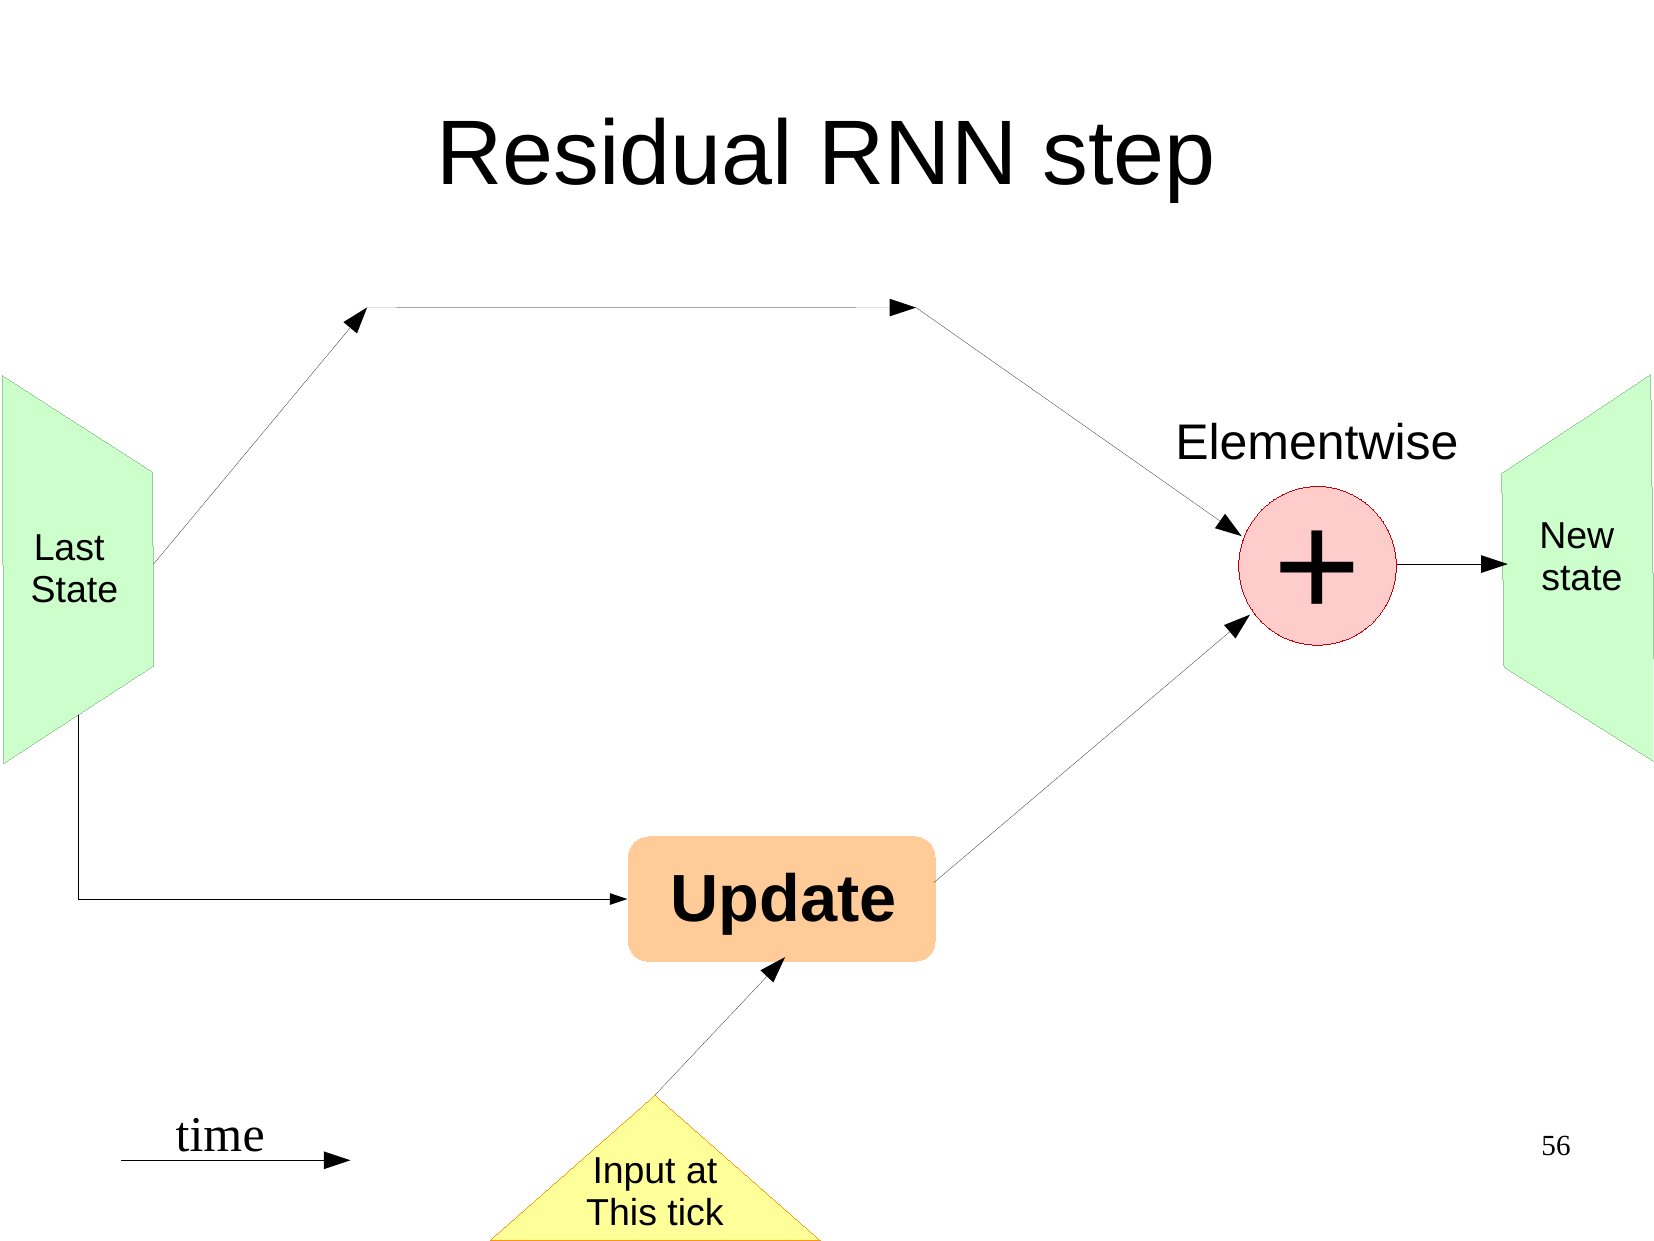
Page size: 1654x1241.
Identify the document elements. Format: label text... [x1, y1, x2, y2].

text_box New state [1483, 507, 1654, 606]
text_box + [1238, 486, 1397, 646]
text_box time [160, 1107, 280, 1164]
text_box Input at This tick [490, 1095, 821, 1241]
text_box [3, 661, 154, 764]
text_box Elementwise [1160, 406, 1474, 478]
title Residual RNN step [82, 49, 1571, 257]
text_box [2, 375, 153, 519]
text_box [1501, 374, 1653, 507]
text_box [627, 835, 937, 963]
text_box Last State [0, 519, 169, 661]
text_box Update [656, 853, 913, 944]
text_box [1503, 606, 1654, 762]
